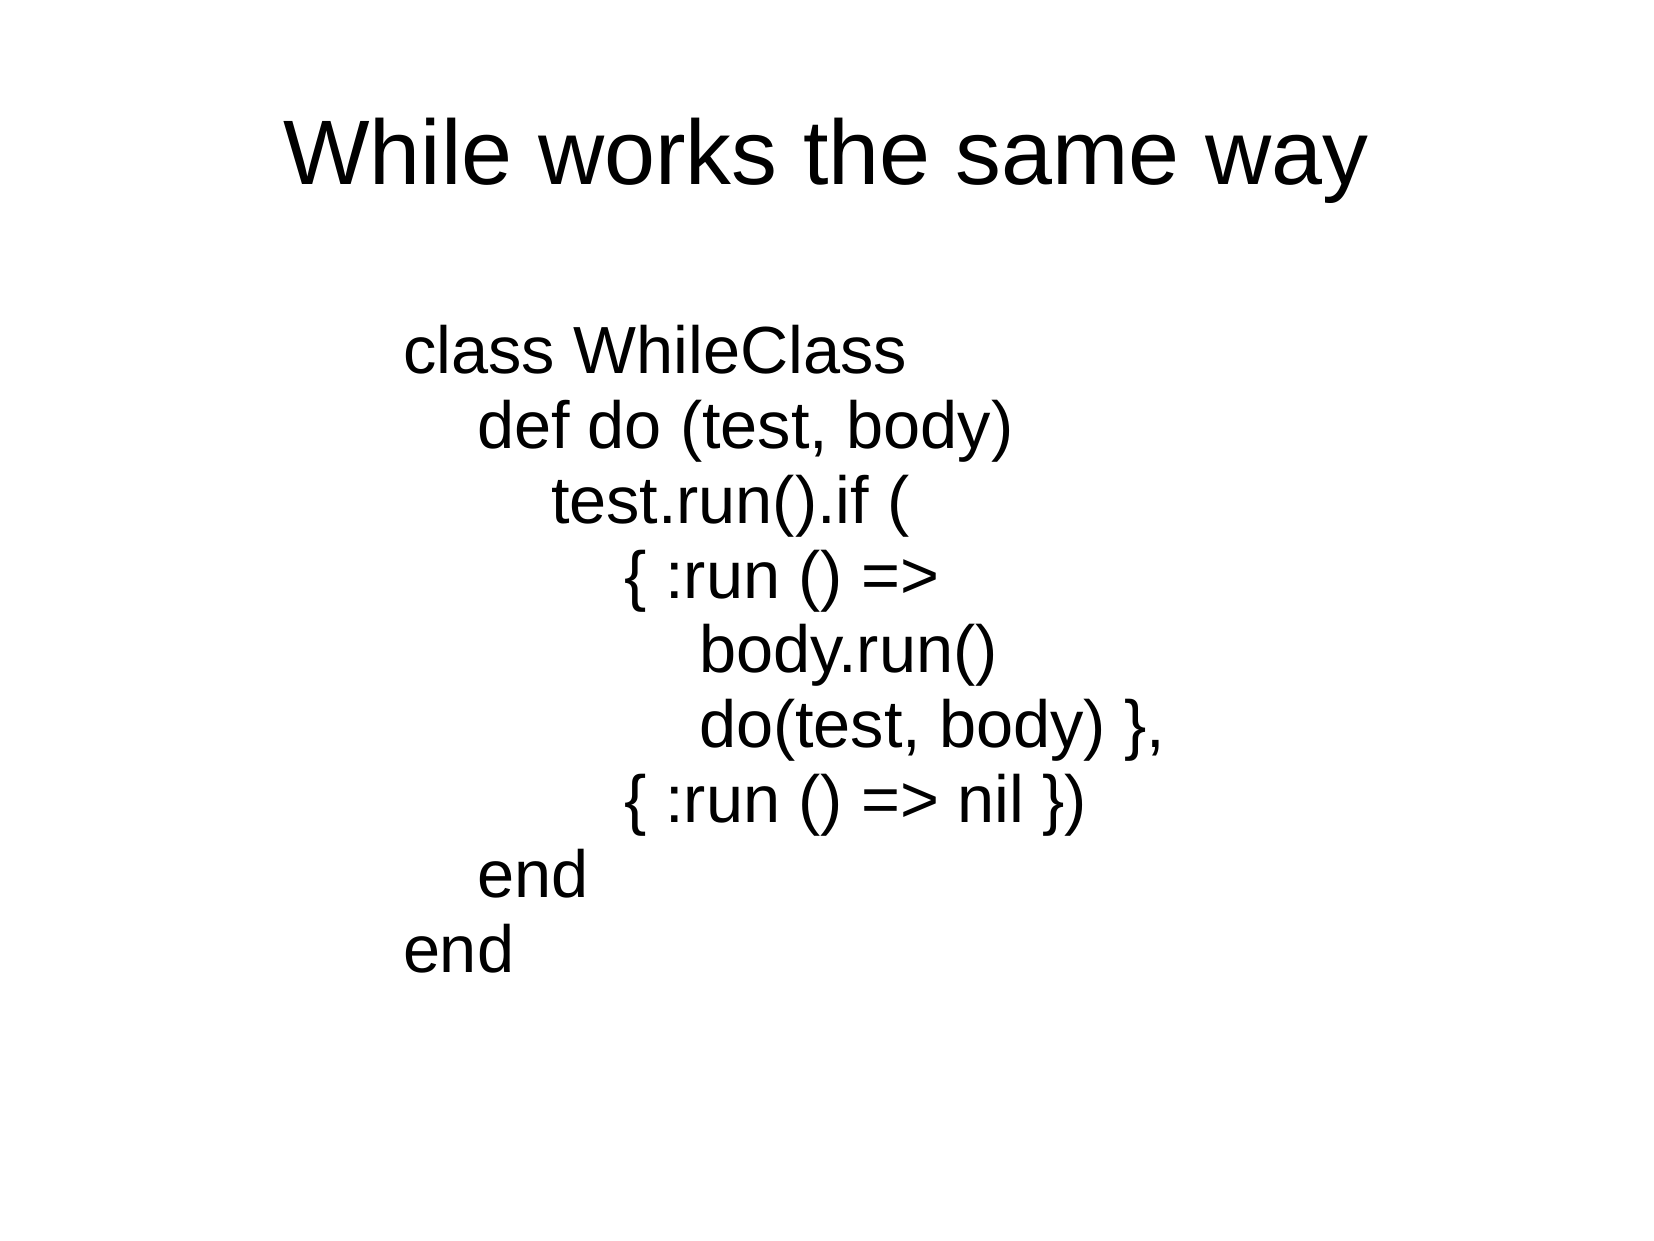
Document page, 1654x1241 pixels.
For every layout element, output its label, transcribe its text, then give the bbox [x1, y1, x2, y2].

subtitle class WhileClass def do (test, body) test.run().if ( { :run () => body.run() do(test, body) }, { :run () => nil }) end end [403, 290, 1251, 1010]
title While works the same way [82, 49, 1571, 257]
